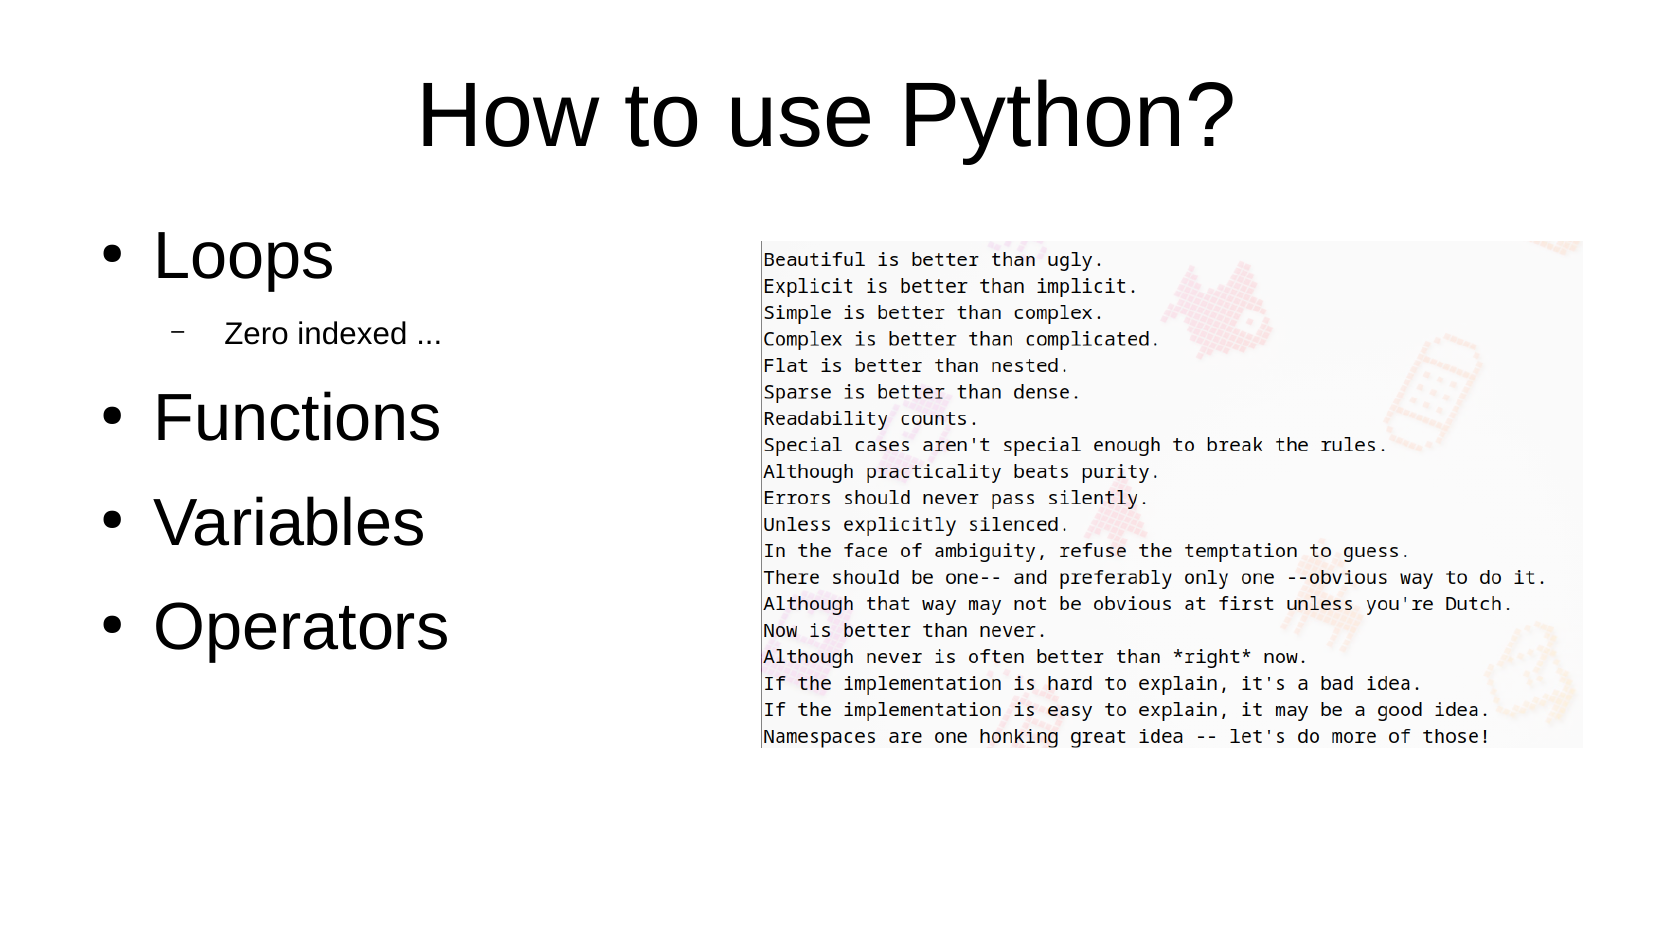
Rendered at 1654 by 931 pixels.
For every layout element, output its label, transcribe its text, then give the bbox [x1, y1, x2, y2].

title How to use Python? [82, 37, 1571, 193]
picture [761, 241, 1583, 748]
list Loops Zero indexed ... Functions Variables Operators [82, 217, 1571, 758]
